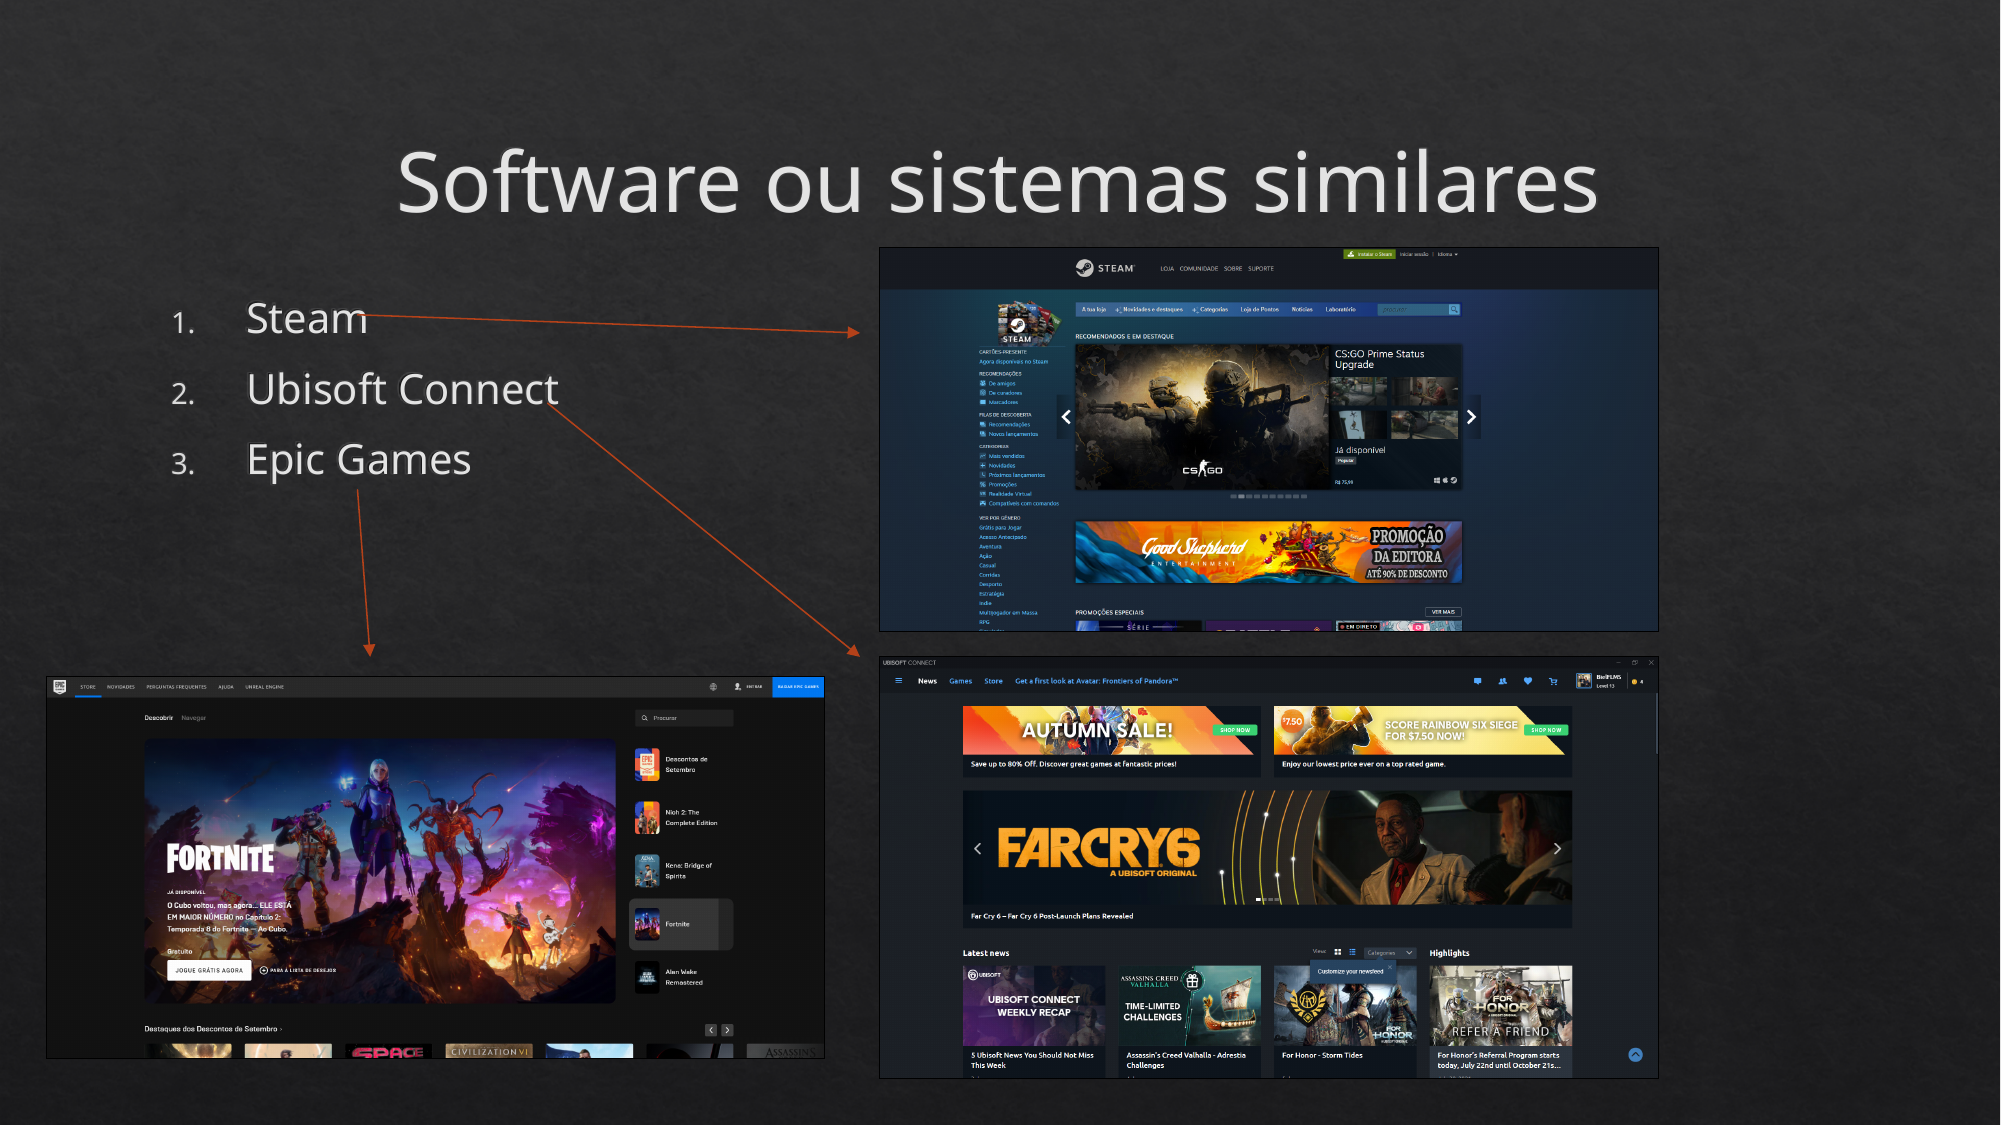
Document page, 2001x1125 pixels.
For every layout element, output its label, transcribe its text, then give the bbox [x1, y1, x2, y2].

list Steam Ubisoft Connect Epic Games [149, 284, 1849, 950]
picture [0, 0, 2001, 1125]
title Software ou sistemas similares [149, 99, 1849, 260]
